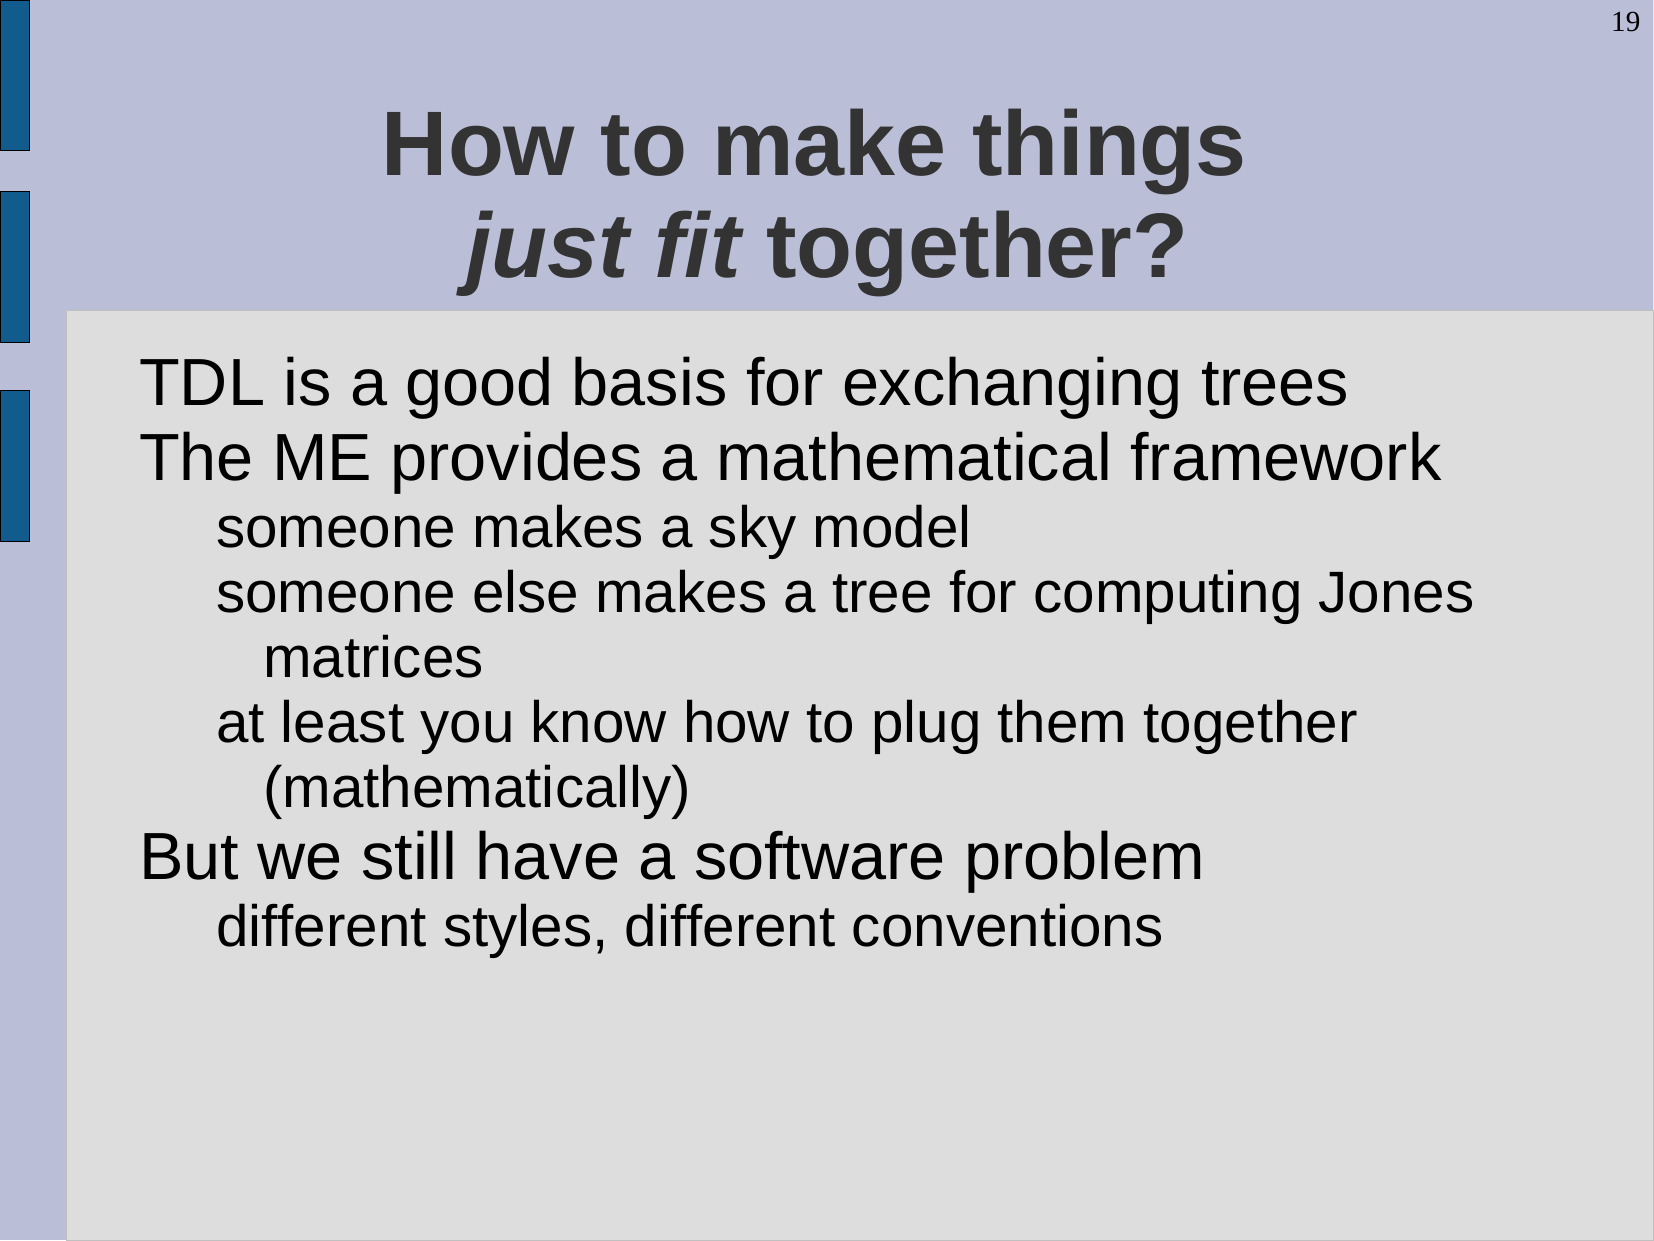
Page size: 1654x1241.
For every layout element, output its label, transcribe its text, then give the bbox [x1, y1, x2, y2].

list TDL is a good basis for exchanging trees The ME provides a mathematical framework someone makes a sky model someone else makes a tree for computing Jones matrices at least you know how to plug them together (mathematically) But we still have a software problem different styles, different conventions [121, 344, 1534, 1112]
title How to make things just fit together? [121, 87, 1534, 302]
